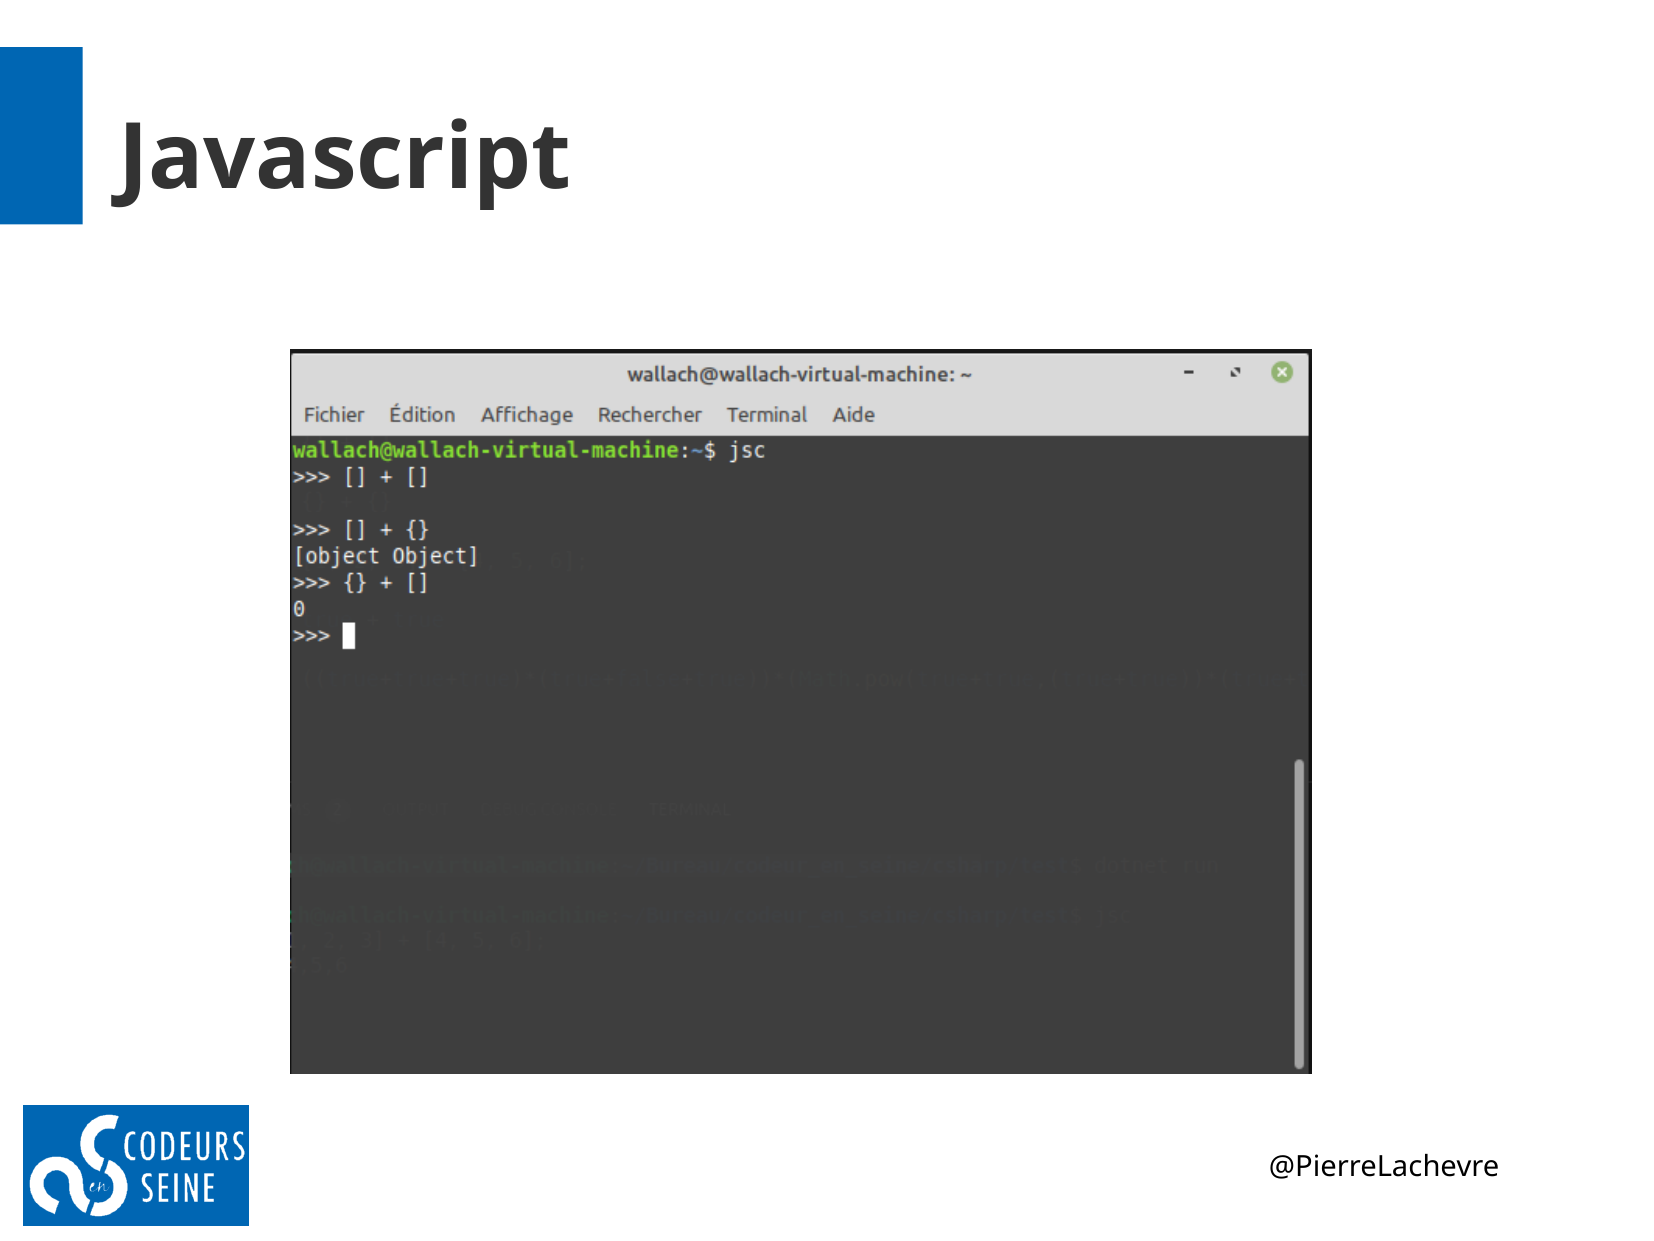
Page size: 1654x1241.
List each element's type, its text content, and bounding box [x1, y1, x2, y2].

title Javascript [118, 49, 1571, 257]
picture [290, 349, 1312, 1074]
picture [23, 1105, 249, 1226]
